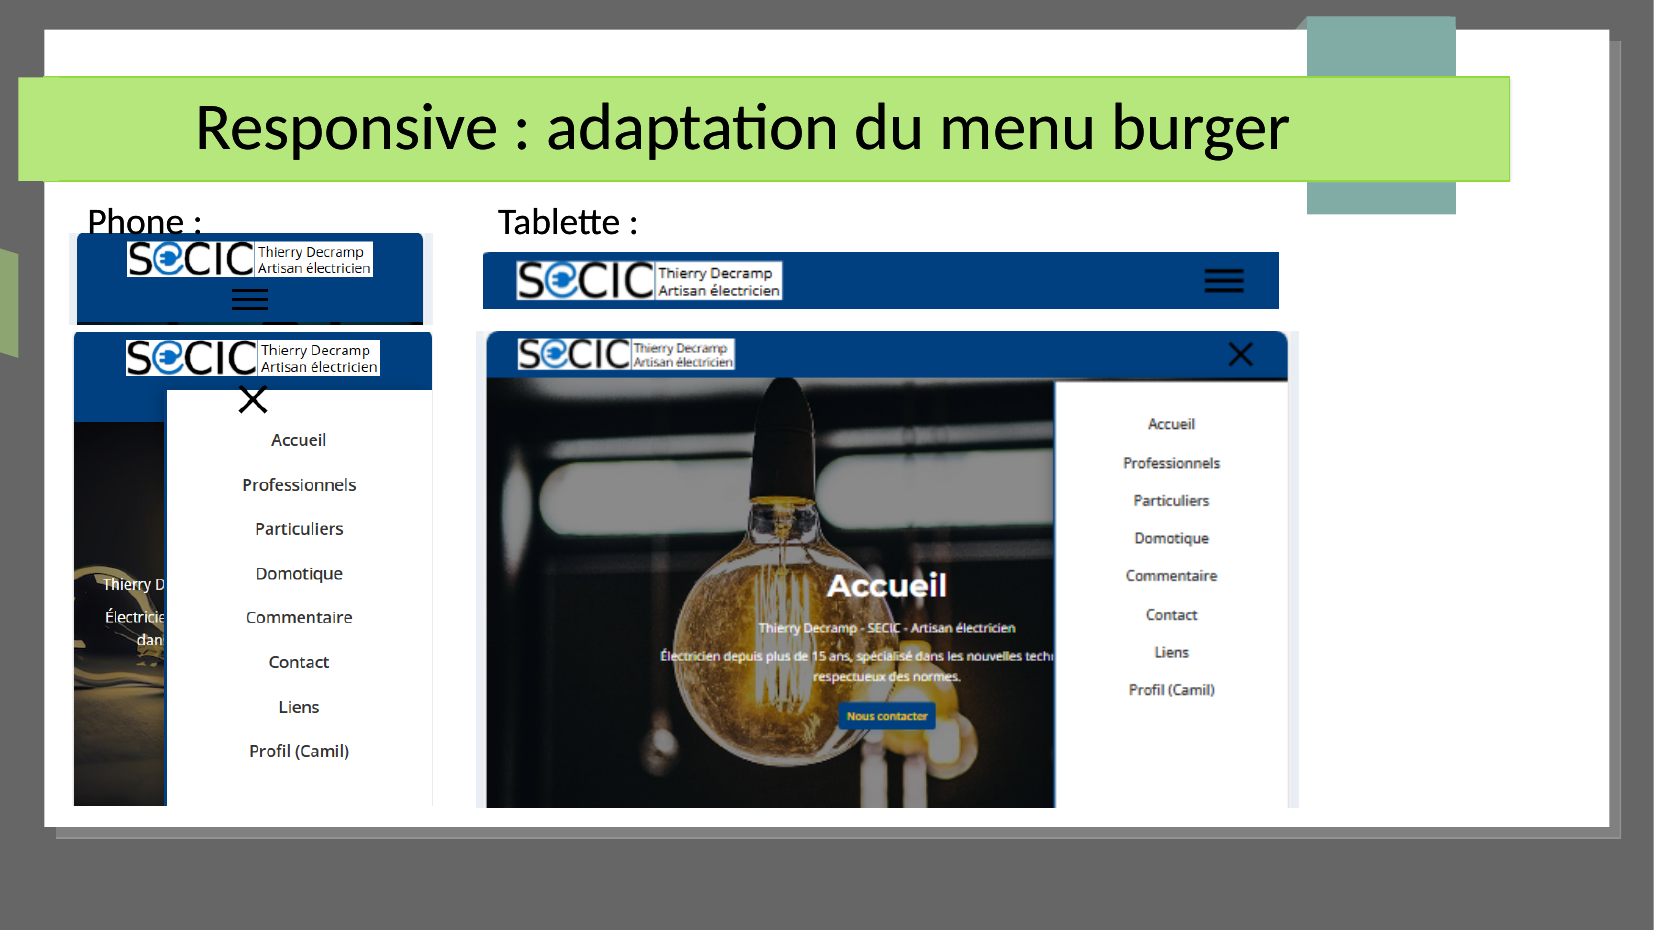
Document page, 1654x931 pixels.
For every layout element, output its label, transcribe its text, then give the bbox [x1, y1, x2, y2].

picture [72, 332, 433, 806]
text_box Tablette :​ [483, 189, 1310, 296]
picture [476, 331, 1299, 808]
text_box Responsive : adaptation du menu burger​ [18, 75, 1469, 253]
picture [69, 253, 433, 325]
picture [483, 296, 1279, 310]
text_box Phone :​ [72, 189, 436, 296]
